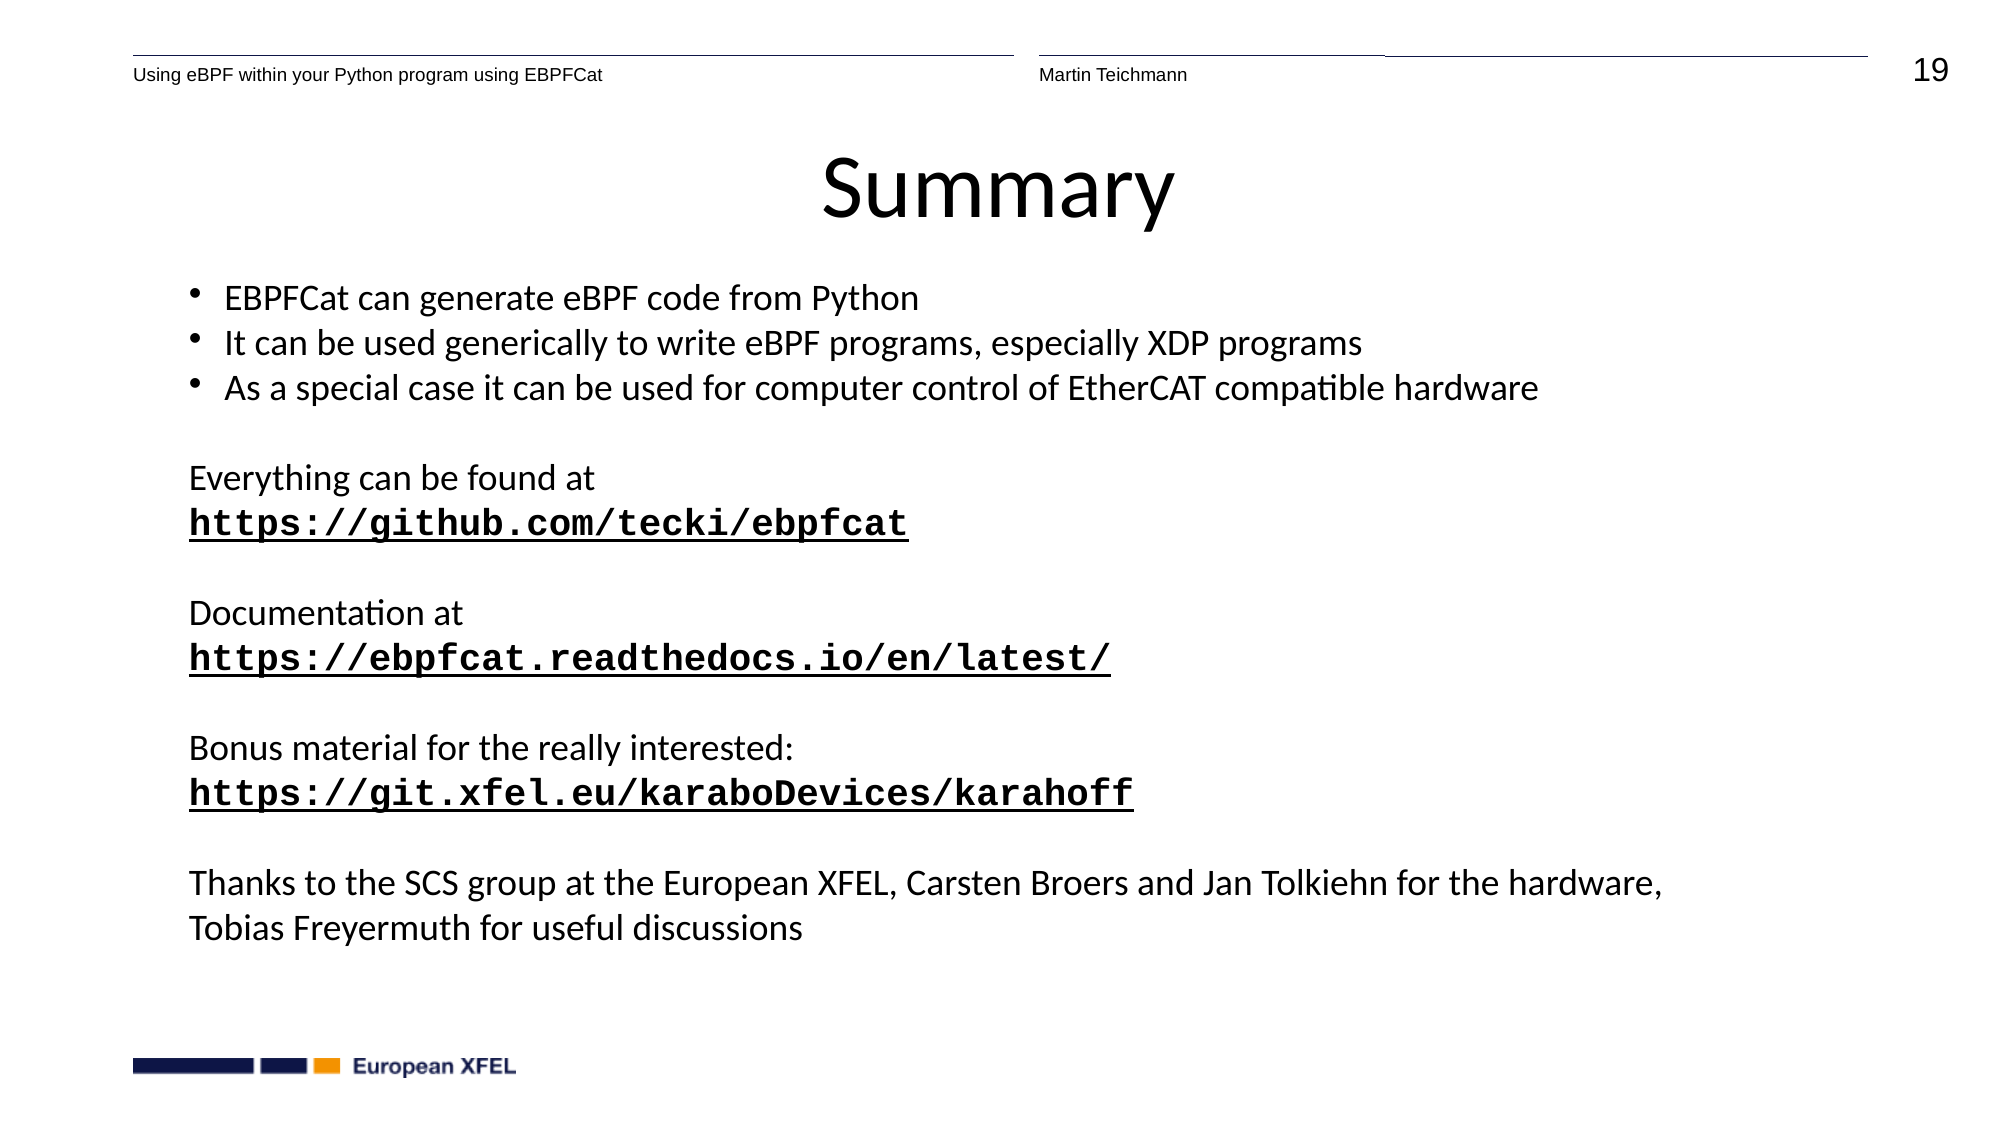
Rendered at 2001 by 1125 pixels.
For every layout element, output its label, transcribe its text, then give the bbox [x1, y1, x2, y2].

text_box EBPFCat can generate eBPF code from Python It can be used generically to write eBPF programs, especially XDP programs As a special case it can be used for computer control of EtherCAT compatible hardware Everything can be found at https://github.com/tecki/ebpfcat Documentation at https://ebpfcat.readthedocs.io/en/latest/ Bonus material for the really interested: https://git.xfel.eu/karaboDevices/karahoff Thanks to the SCS group at the European XFEL, Carsten Broers and Jan Tolkiehn for the hardware, Tobias Freyermuth for useful discussions [174, 265, 1825, 1007]
picture [133, 1058, 516, 1078]
title Summary [133, 116, 1866, 244]
